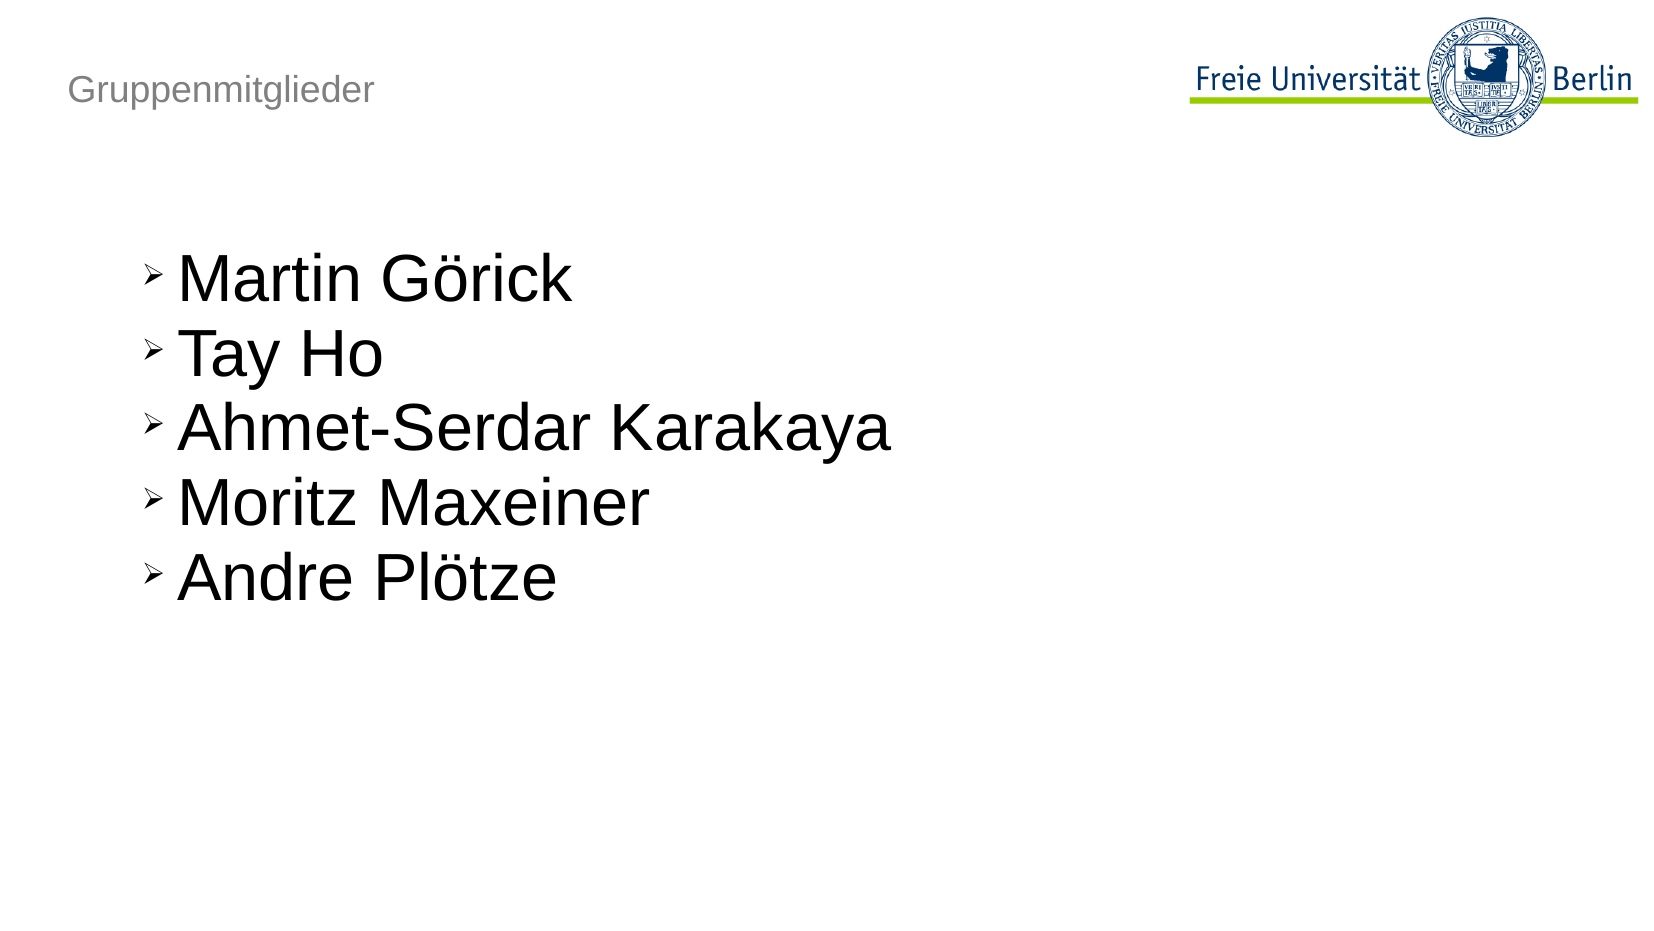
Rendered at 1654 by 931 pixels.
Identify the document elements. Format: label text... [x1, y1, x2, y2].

picture [1185, 11, 1642, 142]
text_box Martin Görick Tay Ho Ahmet-Serdar Karakaya Moritz Maxeiner Andre Plötze [127, 233, 910, 623]
text_box Gruppenmitglieder [52, 61, 390, 119]
